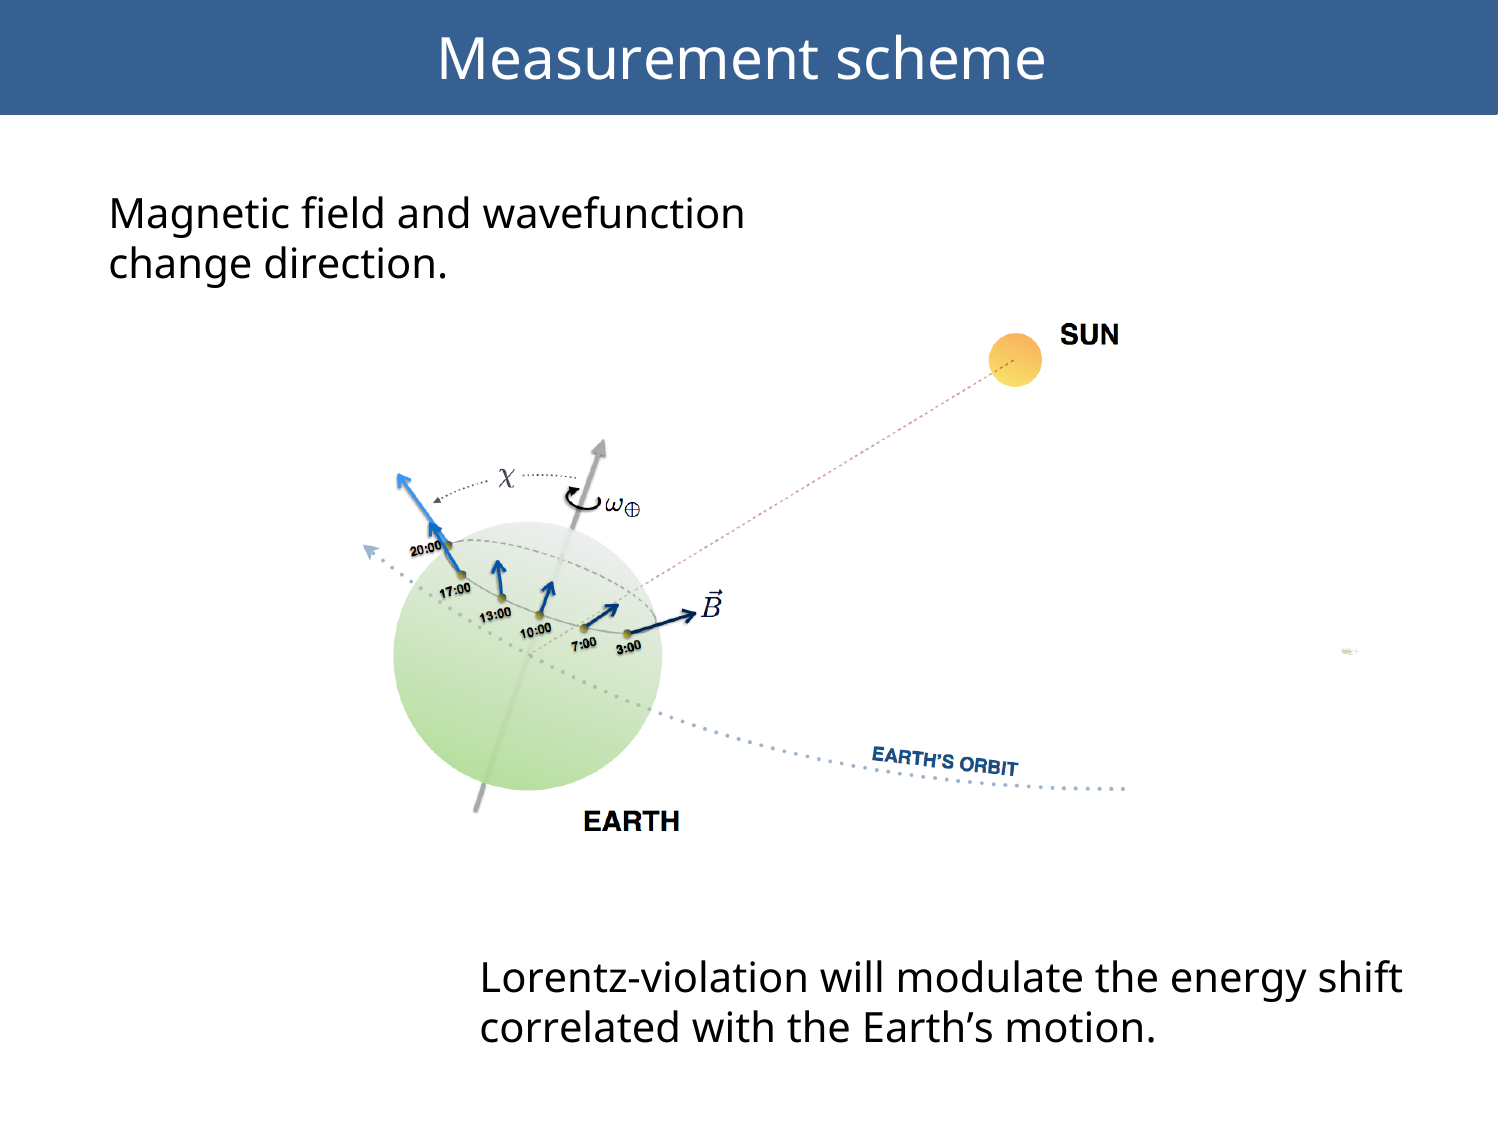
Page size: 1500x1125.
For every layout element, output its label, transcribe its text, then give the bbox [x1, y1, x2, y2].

text_box Measurement scheme [48, 24, 1437, 92]
text_box Lorentz-violation will modulate the energy shift correlated with the Earth’s motion. [479, 951, 1456, 1087]
picture [353, 257, 1359, 860]
text_box Magnetic field and wavefunction change direction. [108, 155, 789, 287]
